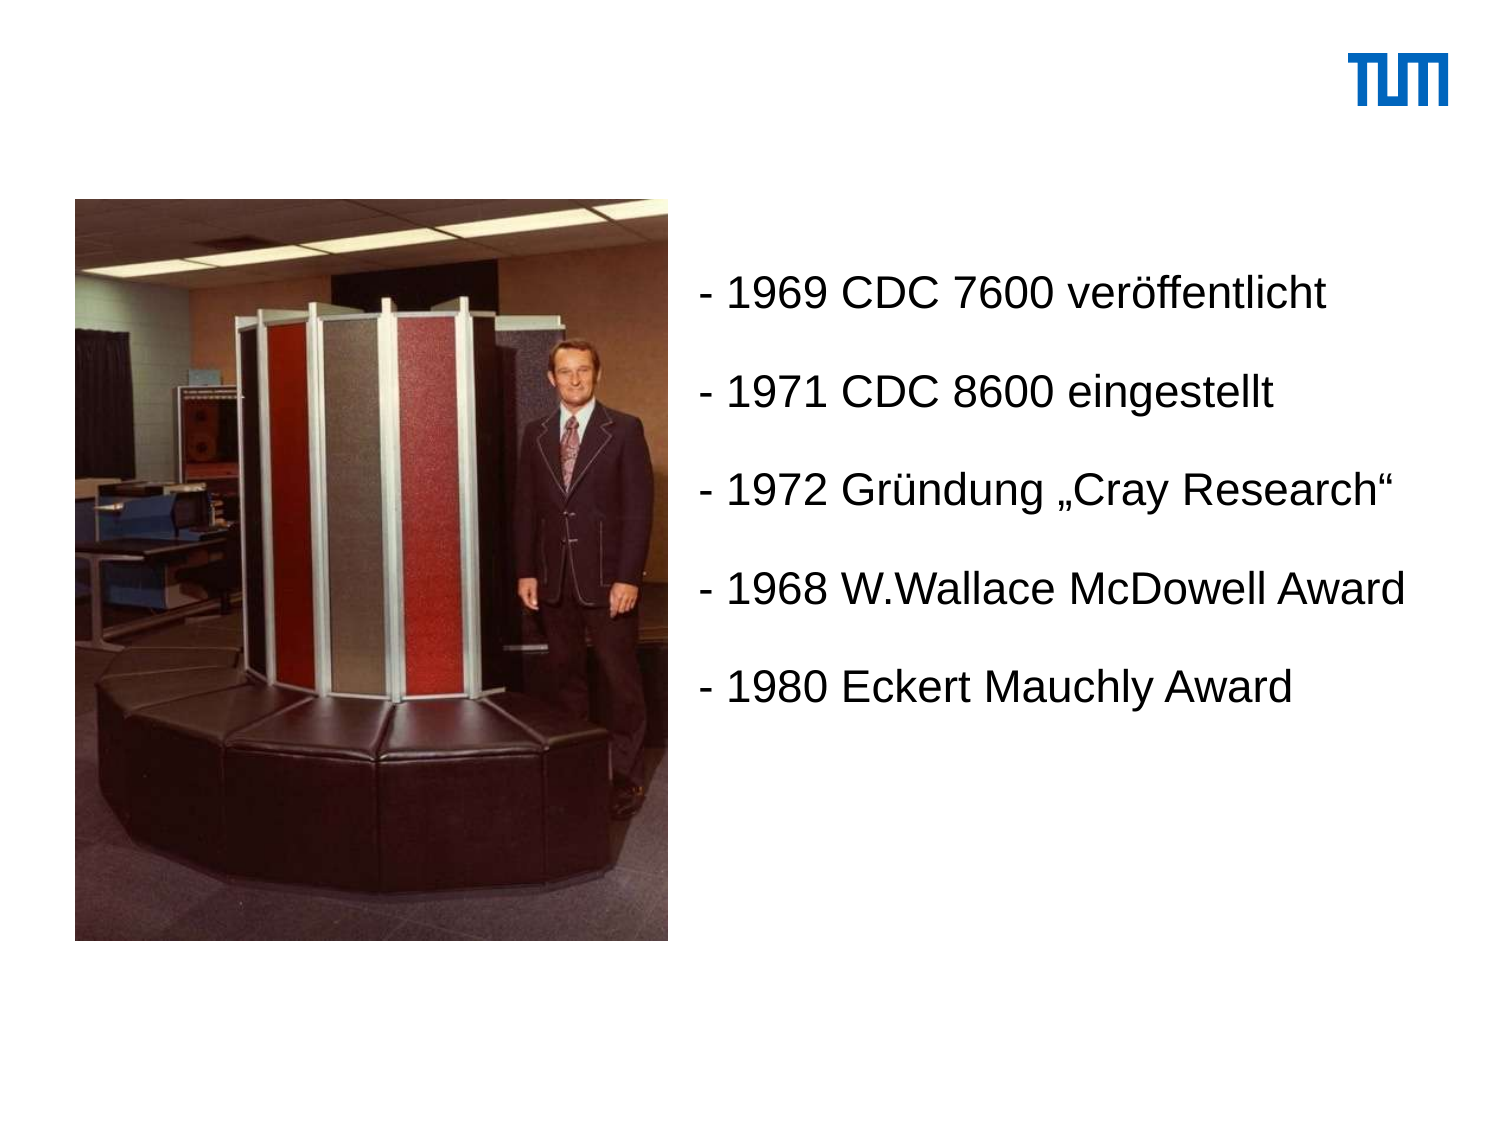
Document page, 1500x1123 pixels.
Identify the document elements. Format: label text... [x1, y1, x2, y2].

text_box - 1969 CDC 7600 veröffentlicht - 1971 CDC 8600 eingestellt - 1972 Gründung „Cray Research“ - 1968 W.Wallace McDowell Award - 1980 Eckert Mauchly Award [683, 259, 1477, 883]
picture [75, 199, 668, 941]
